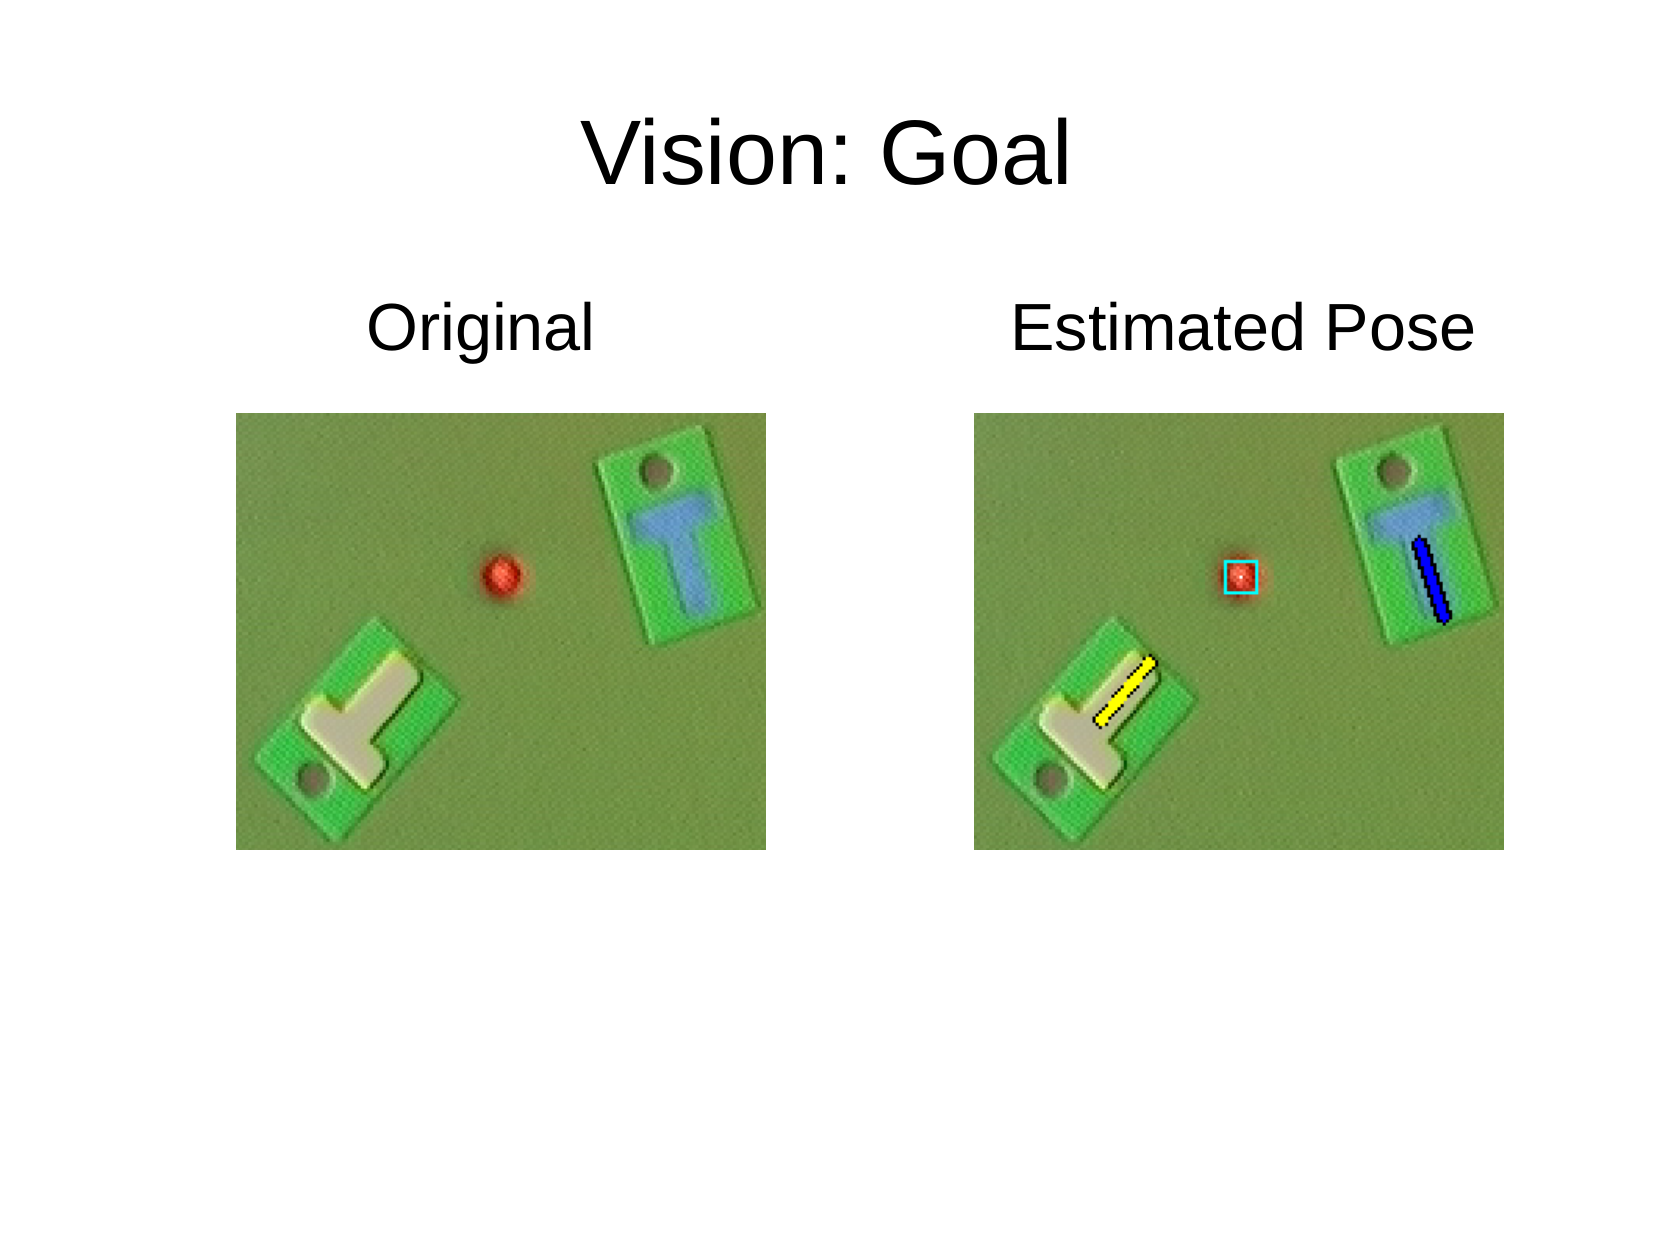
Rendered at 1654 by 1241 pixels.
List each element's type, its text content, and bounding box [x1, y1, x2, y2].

title Vision: Goal [82, 49, 1571, 257]
picture [236, 413, 766, 850]
list Estimated Pose [845, 290, 1572, 1094]
picture [974, 413, 1504, 850]
list Original [82, 290, 809, 1094]
